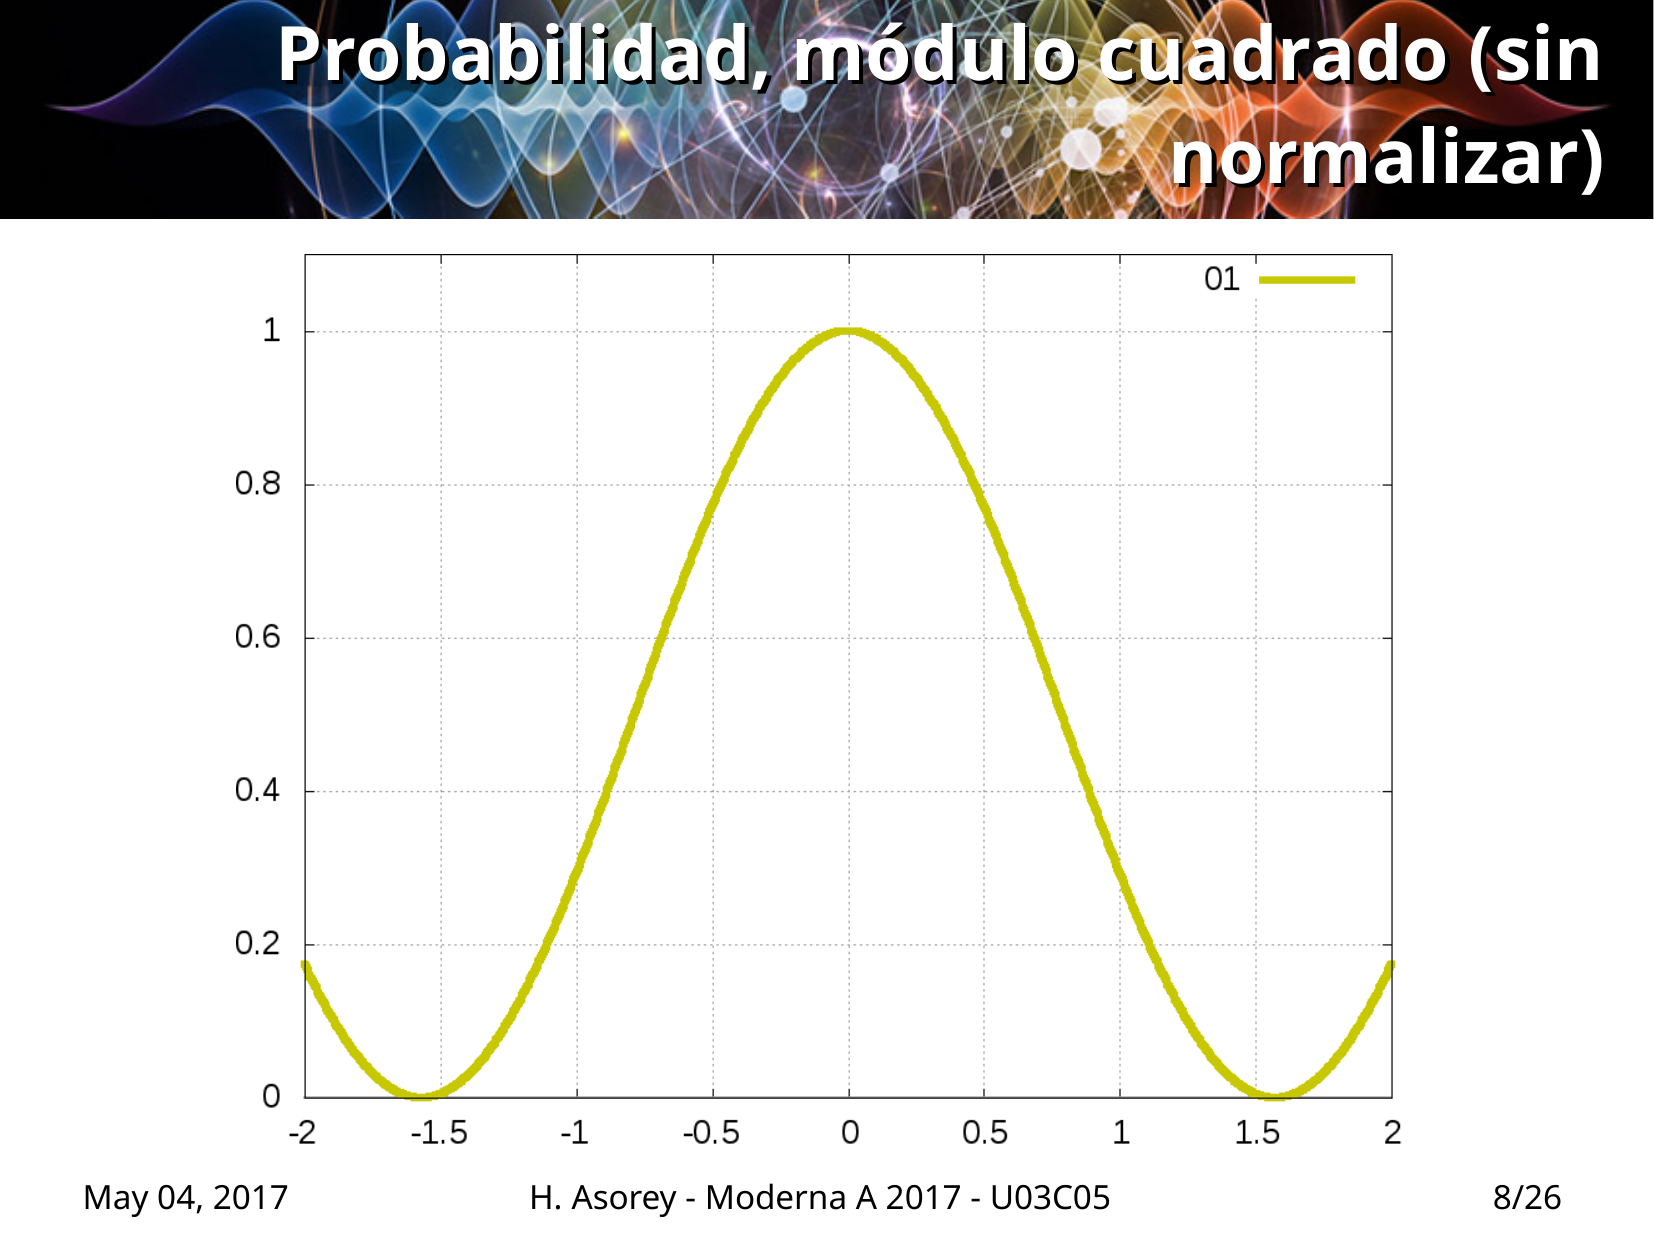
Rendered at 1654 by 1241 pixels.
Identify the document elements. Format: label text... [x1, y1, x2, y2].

picture [0, 0, 1654, 219]
picture [236, 254, 1414, 1155]
title Probabilidad, módulo cuadrado (sin normalizar) [45, 15, 1606, 191]
